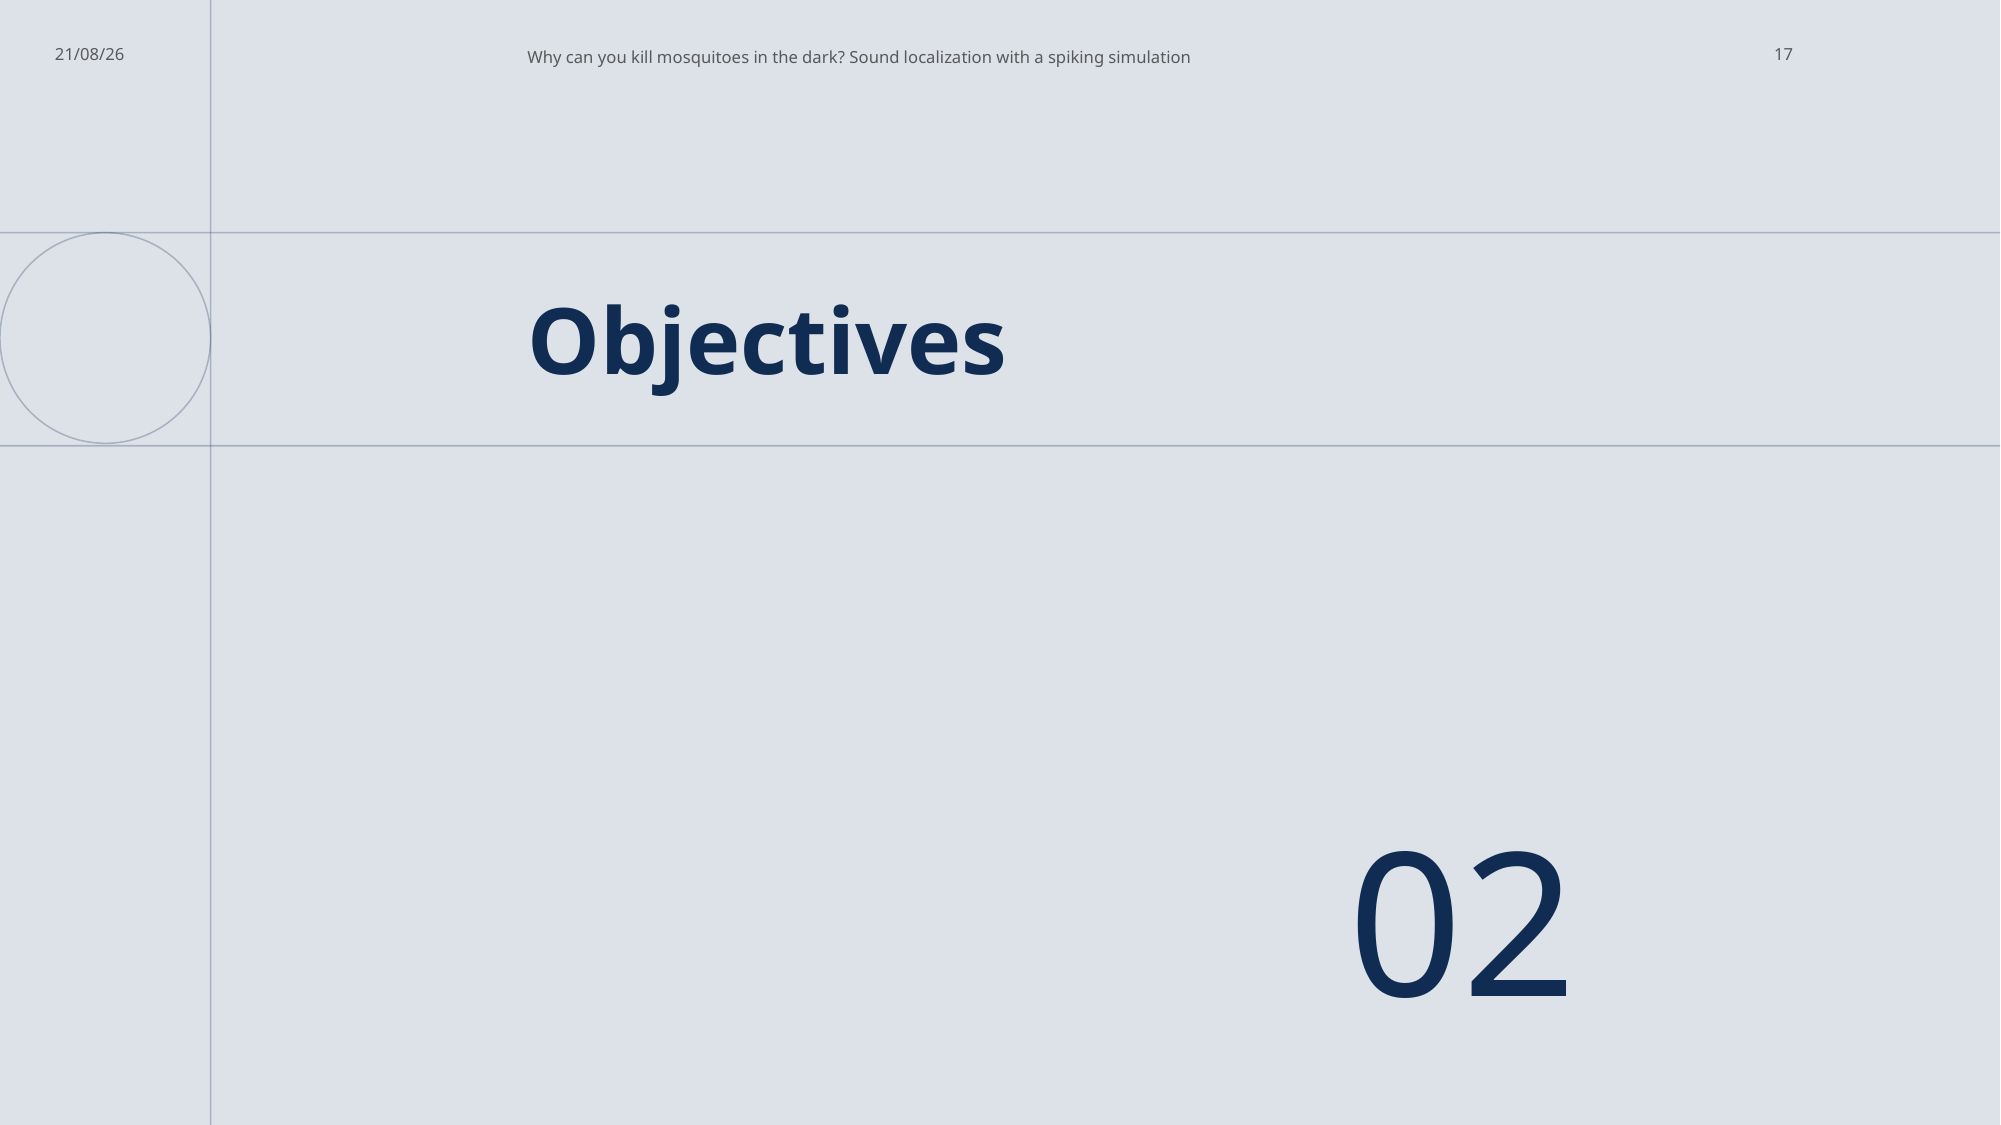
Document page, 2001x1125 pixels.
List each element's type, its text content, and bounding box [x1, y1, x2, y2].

title Objectives [527, 232, 1946, 444]
list 02 [1348, 649, 1946, 1037]
footer Why can you kill mosquitoes in the dark? Sound localization with a spiking simulation [527, 6, 1203, 67]
slide_number [1774, 6, 1946, 67]
slide_number [54, 6, 446, 67]
